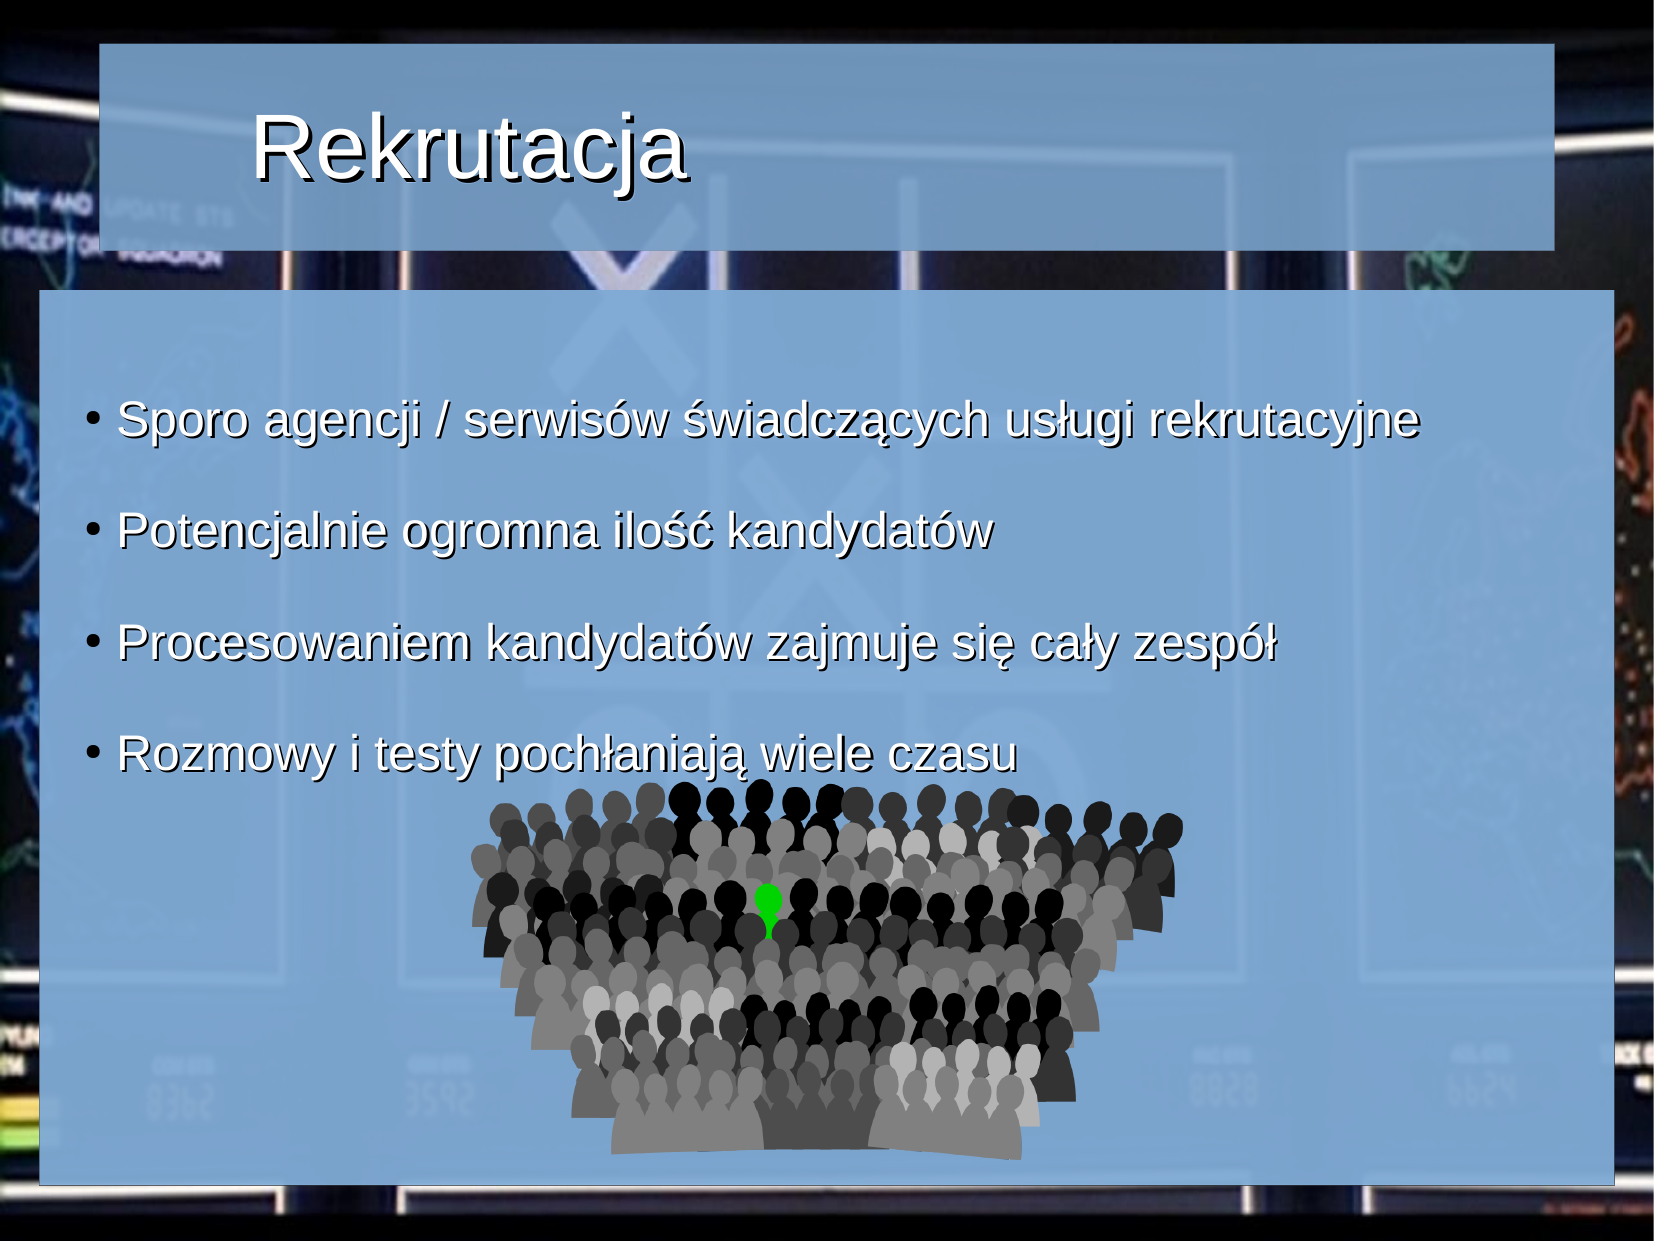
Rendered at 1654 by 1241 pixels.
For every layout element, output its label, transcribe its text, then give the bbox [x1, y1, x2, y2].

title Rekrutacja [99, 43, 1555, 251]
picture [0, 0, 1654, 1241]
subtitle Sporo agencji / serwisów świadczących usługi rekrutacyjne Potencjalnie ogromna ilość kandydatów Procesowaniem kandydatów zajmuje się cały zespół Rozmowy i testy pochłaniają wiele czasu [39, 290, 1615, 1186]
